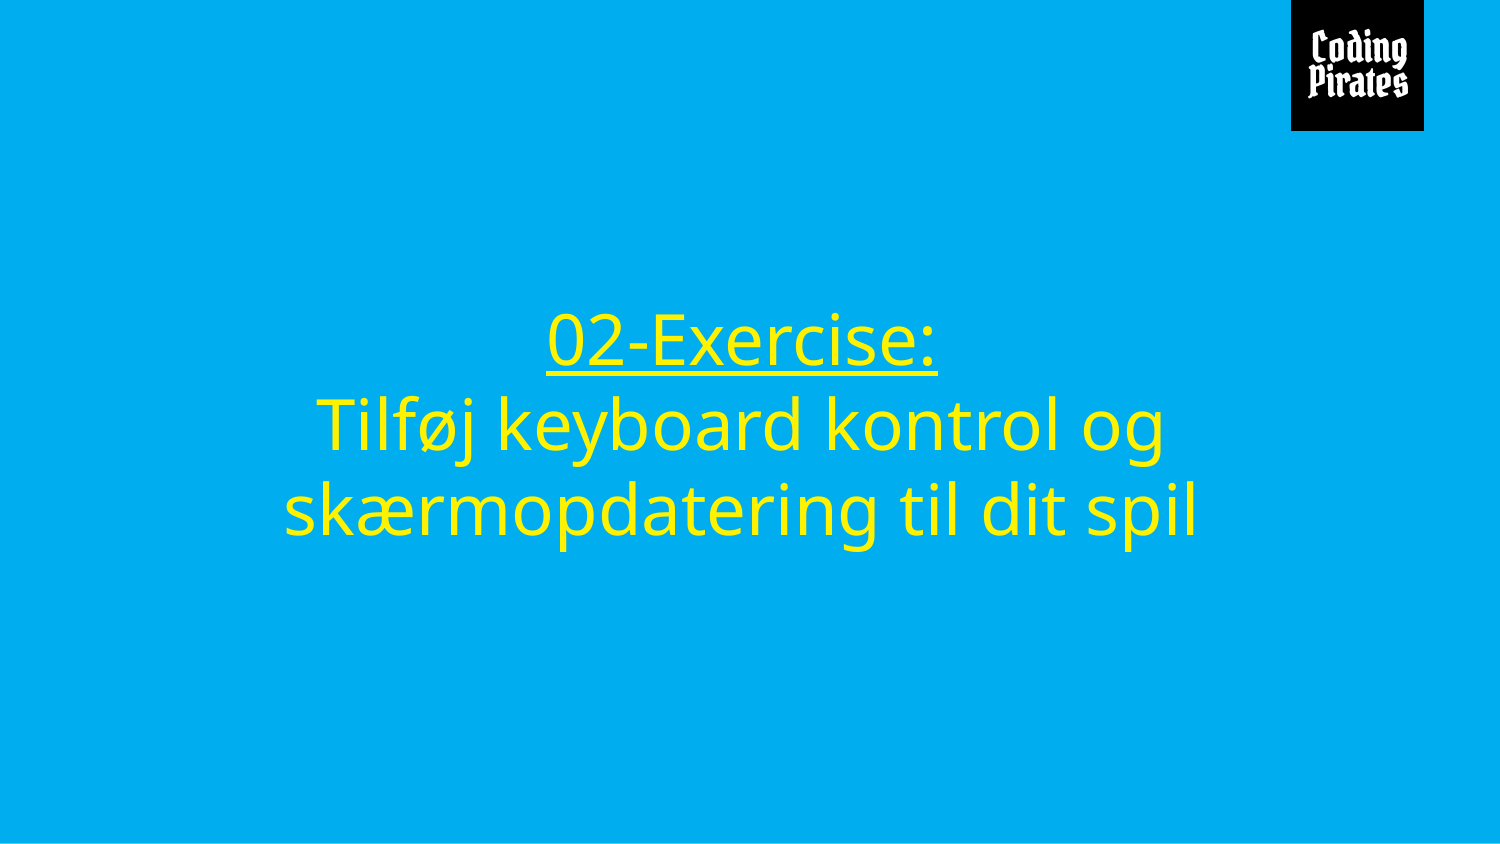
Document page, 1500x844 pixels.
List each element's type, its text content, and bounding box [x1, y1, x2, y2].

picture [1292, 0, 1423, 130]
title 02-Exercise: Tilføj keyboard kontrol og skærmopdatering til dit spil [12, 352, 1472, 491]
